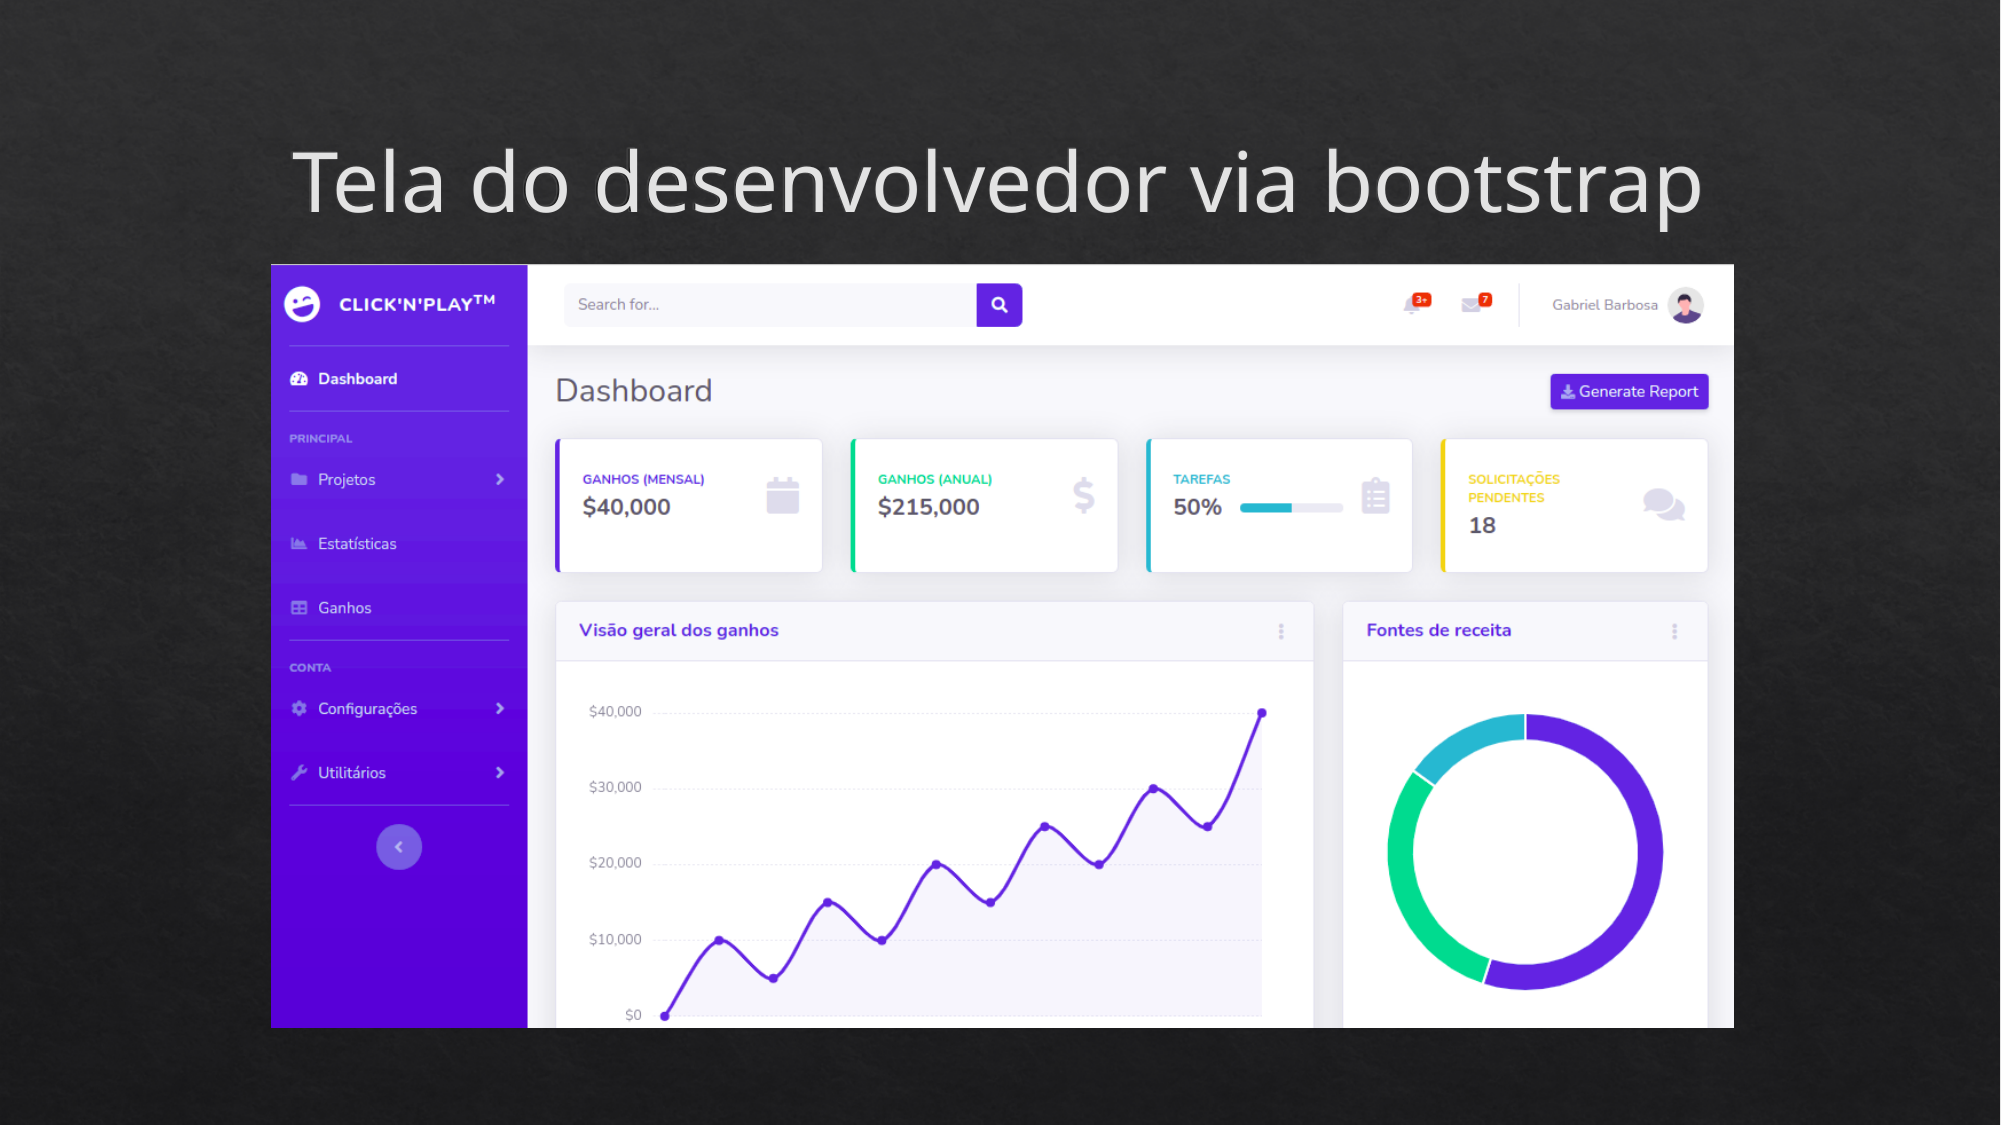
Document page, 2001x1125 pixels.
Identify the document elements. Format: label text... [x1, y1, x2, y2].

picture [0, 0, 2001, 1125]
title Tela do desenvolvedor via bootstrap [149, 99, 1849, 260]
